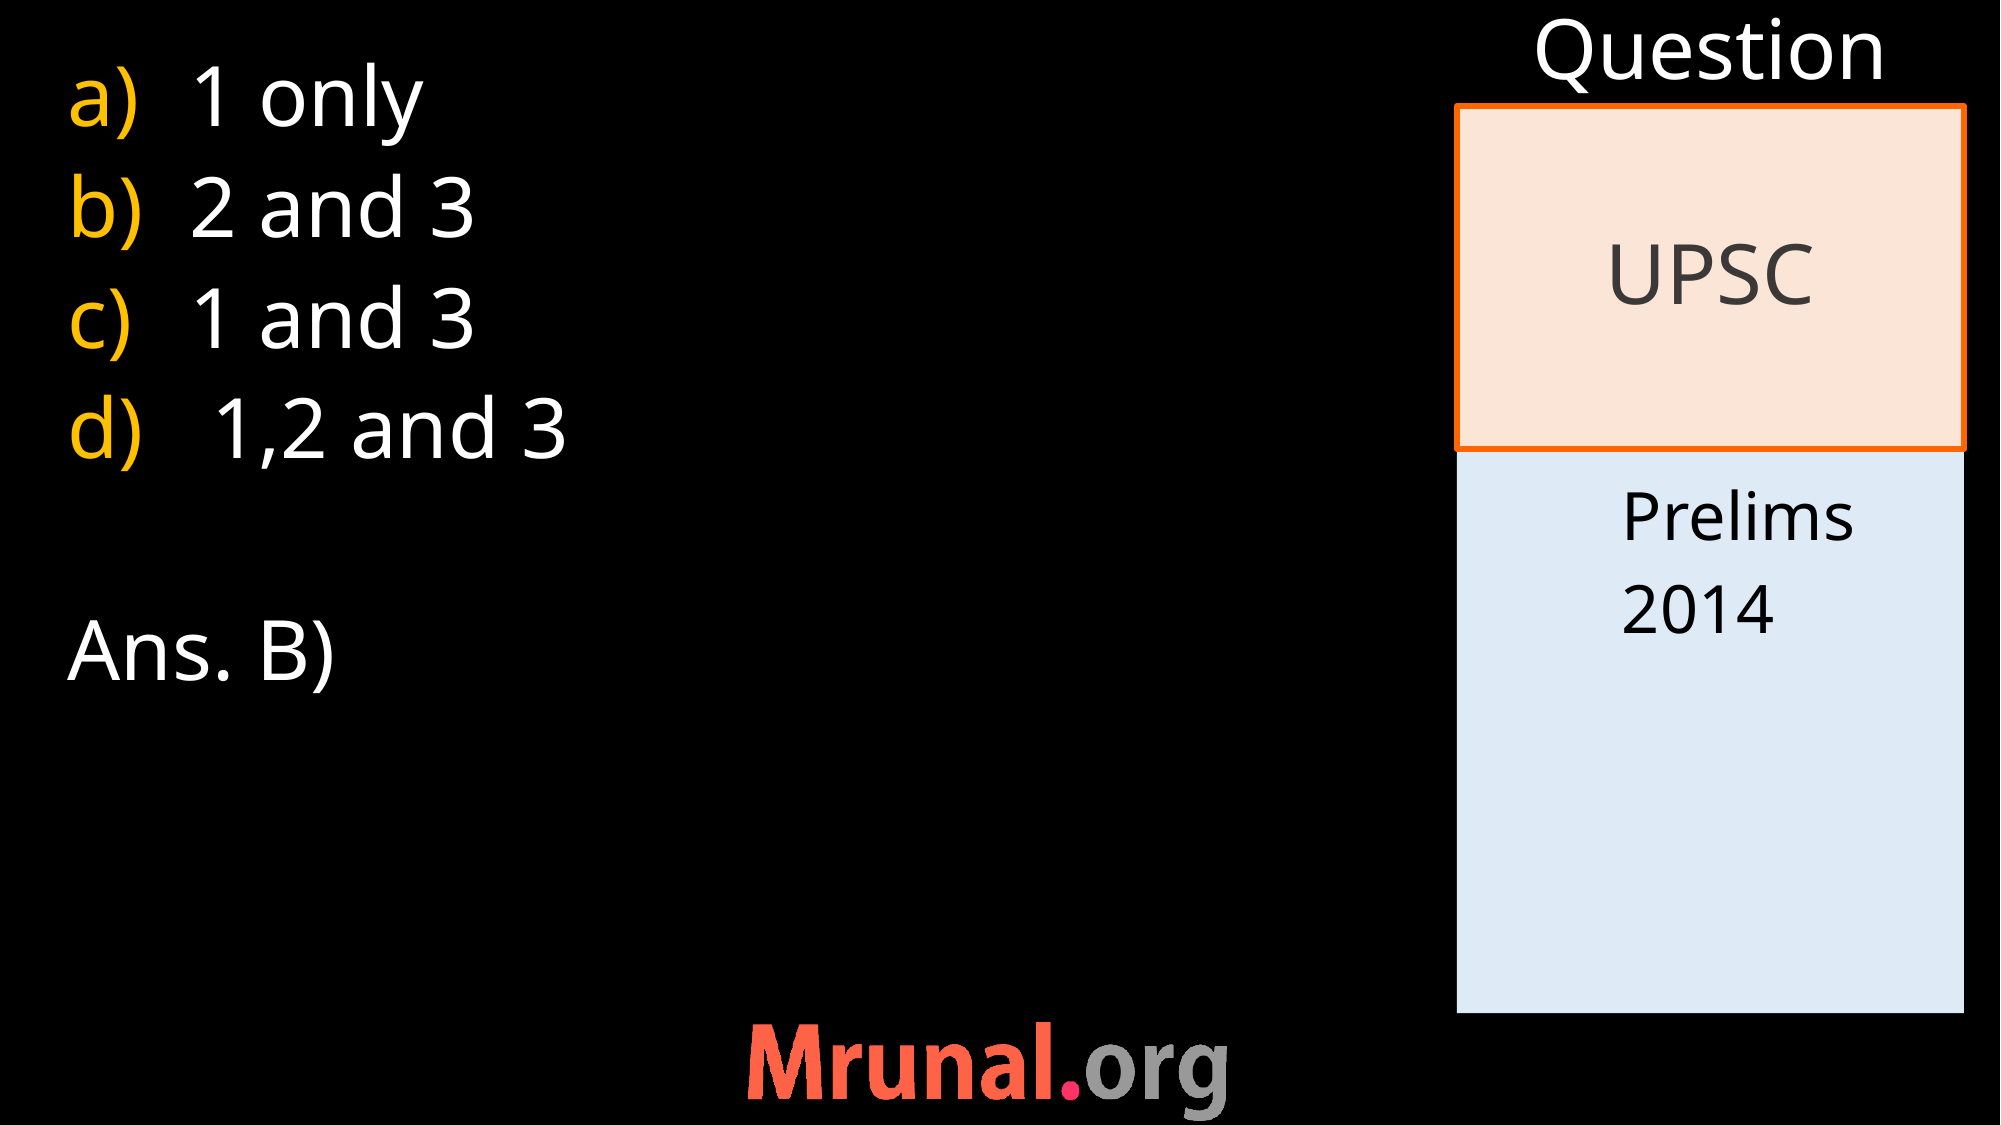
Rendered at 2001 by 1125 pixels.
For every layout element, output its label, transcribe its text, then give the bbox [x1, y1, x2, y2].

list Prelims 2014 [1456, 452, 1964, 1014]
list 1 only 2 and 3 1 and 3 1,2 and 3 Ans. B) [52, 47, 1447, 1014]
title UPSC [1456, 106, 1964, 449]
picture [741, 1014, 1230, 1125]
list Question [1457, 0, 1964, 106]
